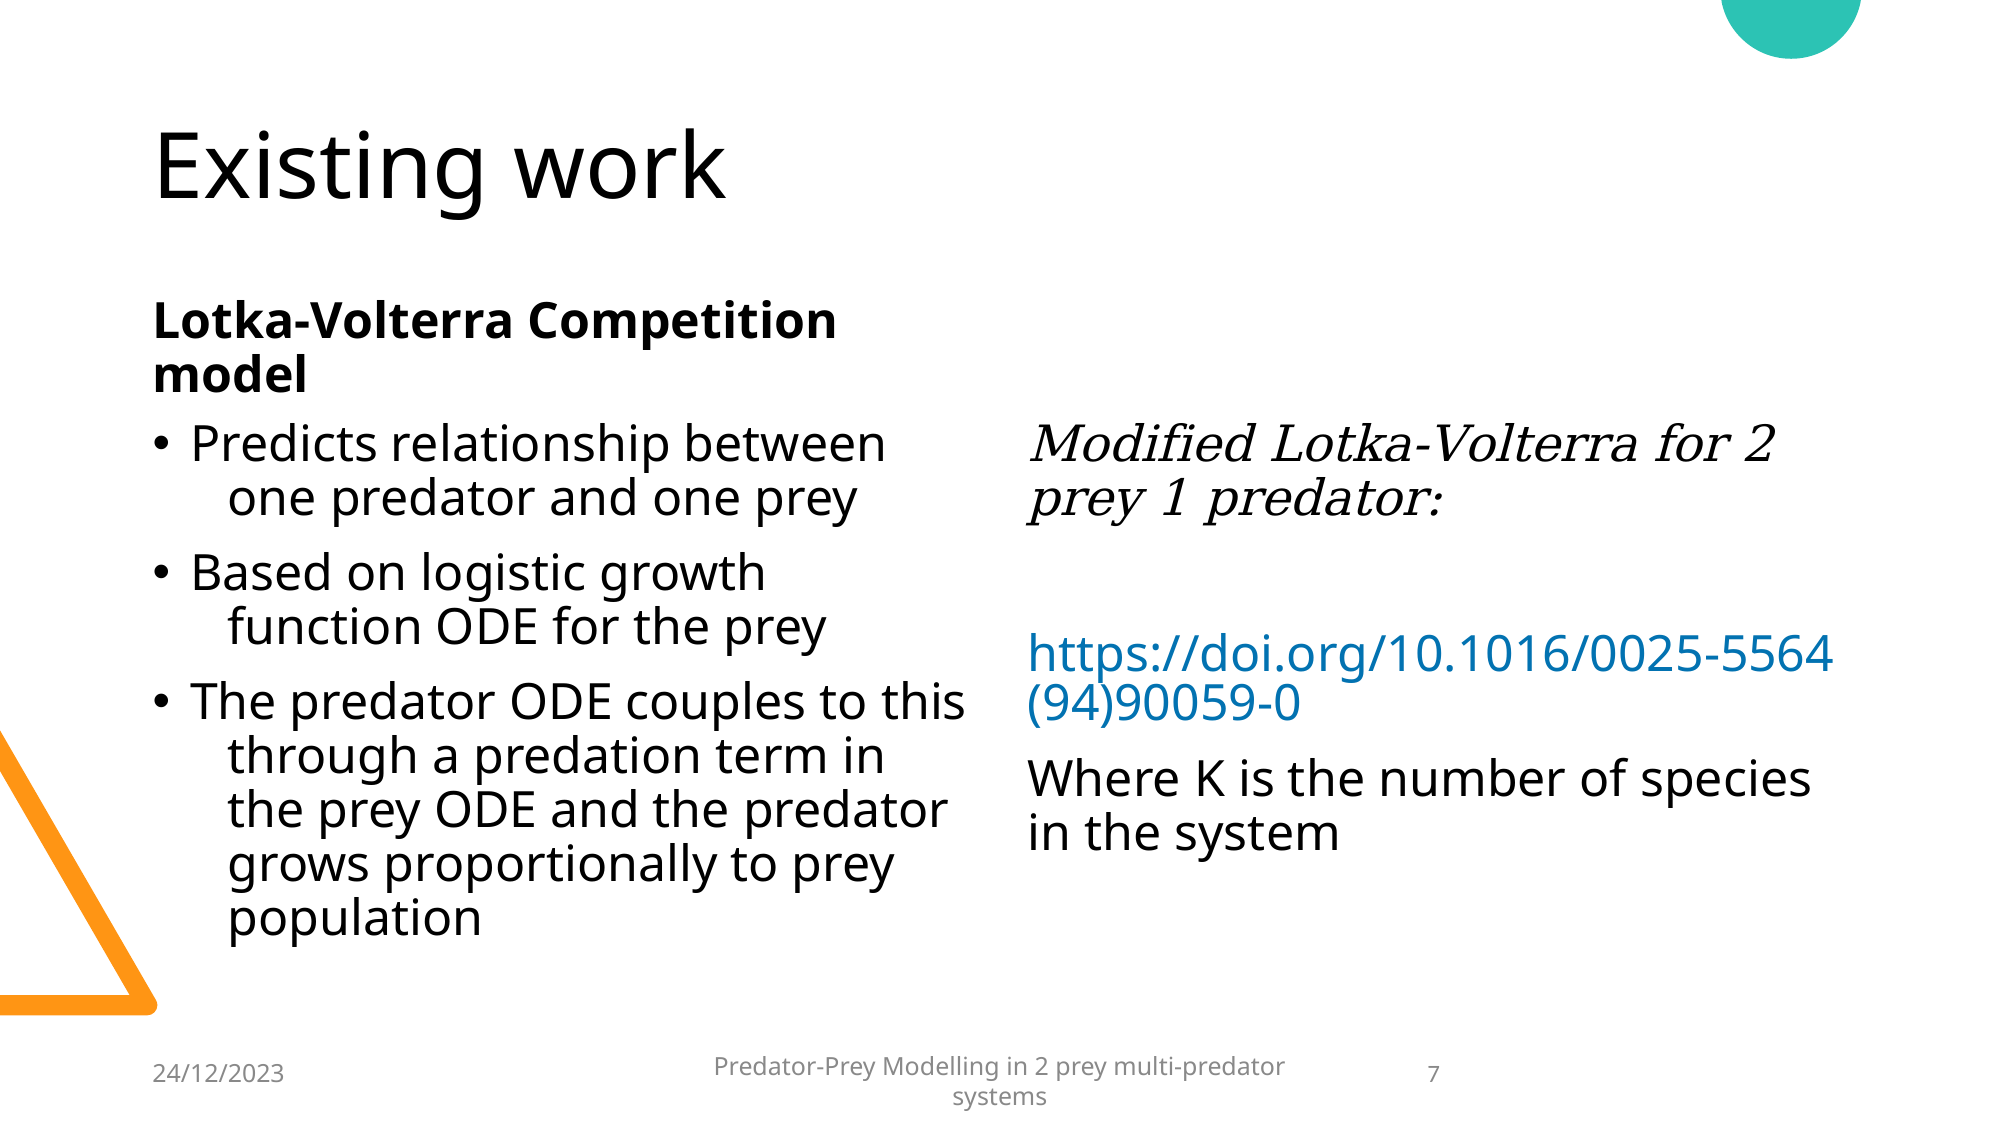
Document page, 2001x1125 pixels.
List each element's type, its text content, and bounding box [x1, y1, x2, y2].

text_box 24/12/2023 [137, 1042, 588, 1103]
text_box [1412, 1042, 1863, 1103]
list Predicts relationship between one predator and one prey Based on logistic growth function ODE for the prey The predator ODE couples to this through a predation term in the prey ODE and the predator grows proportionally to prey population [137, 410, 984, 1016]
text_box Predator-Prey Modelling in 2 prey multi-predator systems [662, 1042, 1338, 1103]
title Existing work [137, 59, 1863, 278]
list Lotka-Volterra Competition model [137, 275, 984, 410]
list Modified Lotka-Volterra for 2 prey 1 predator: https://doi.org/10.1016/0025-5564(94)90059-0 Where K is the number of species in the system [1012, 410, 1863, 1016]
